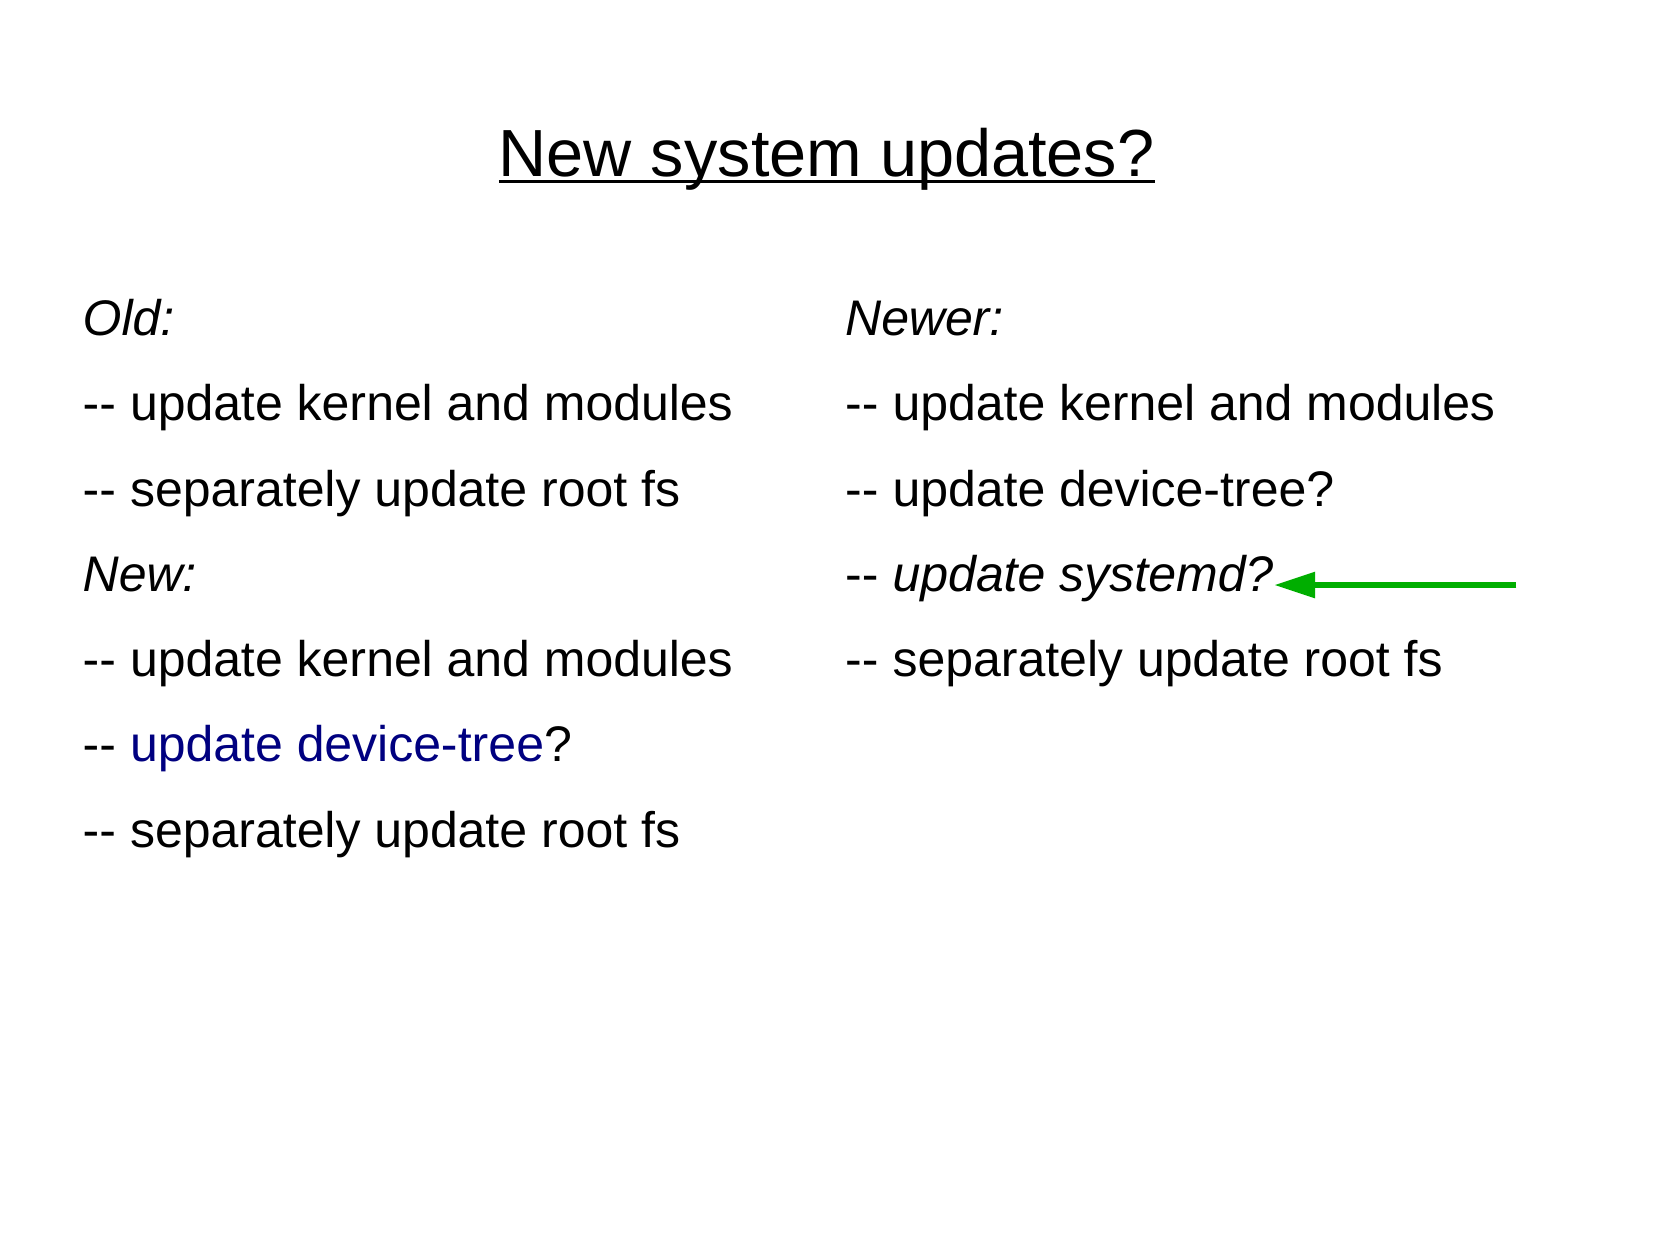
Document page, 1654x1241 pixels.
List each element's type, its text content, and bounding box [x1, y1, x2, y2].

list Old: -- update kernel and modules -- separately update root fs New: -- update kernel and modules -- update device-tree? -- separately update root fs [82, 290, 809, 1010]
list Newer: -- update kernel and modules -- update device-tree? -- update systemd? -- separately update root fs [845, 290, 1572, 1010]
title New system updates? [82, 49, 1571, 257]
